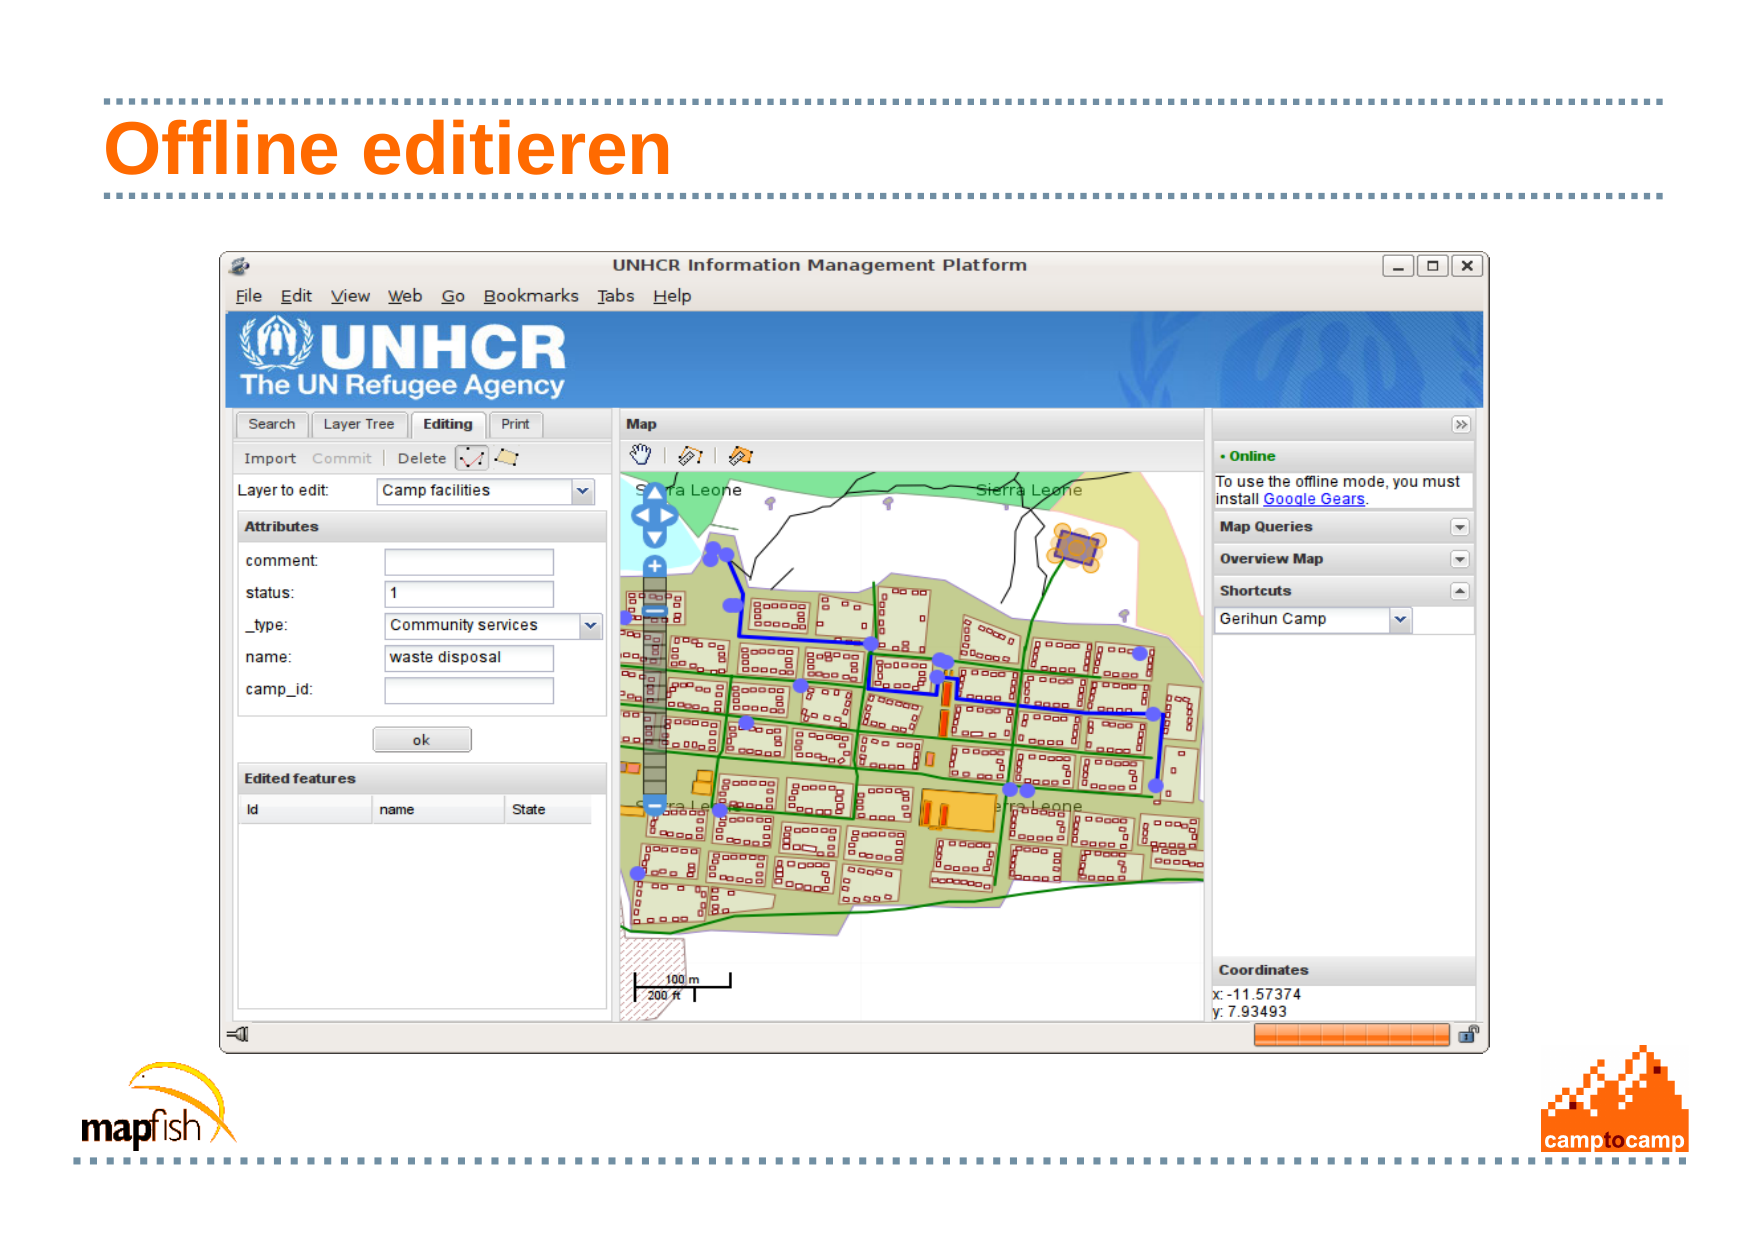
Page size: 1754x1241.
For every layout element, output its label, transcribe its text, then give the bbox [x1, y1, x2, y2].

picture [82, 1062, 237, 1151]
picture [219, 251, 1490, 1054]
picture [1541, 1045, 1689, 1152]
title Offline editieren [103, 97, 1660, 200]
